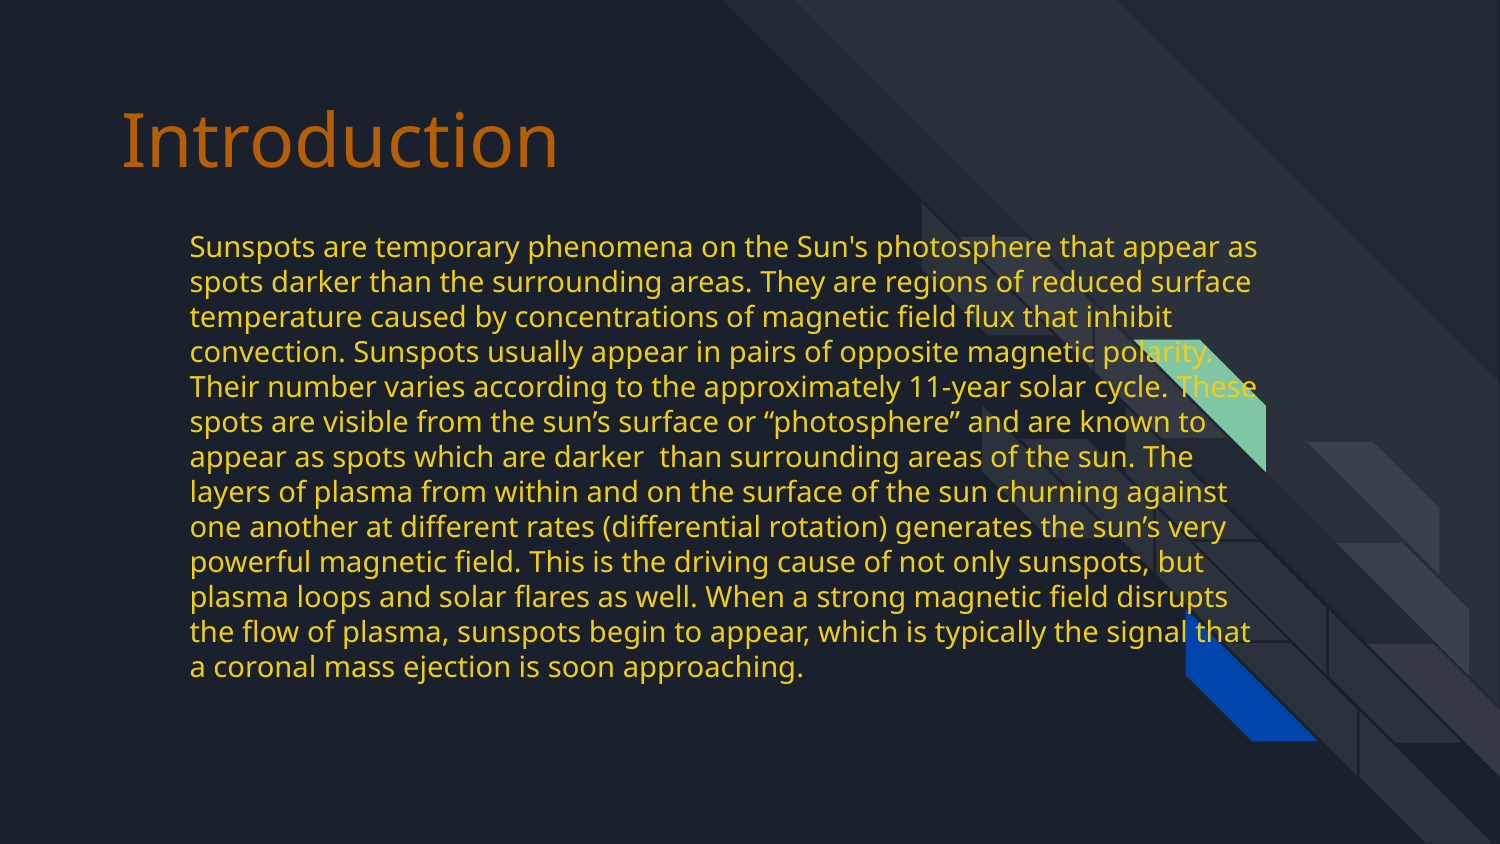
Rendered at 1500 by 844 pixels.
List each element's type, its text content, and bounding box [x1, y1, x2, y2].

text_box Sunspots are temporary phenomena on the Sun's photosphere that appear as spots darker than the surrounding areas. They are regions of reduced surface temperature caused by concentrations of magnetic field flux that inhibit convection. Sunspots usually appear in pairs of opposite magnetic polarity. Their number varies according to the approximately 11-year solar cycle. These spots are visible from the sun’s surface or “photosphere” and are known to appear as spots which are darker than surrounding areas of the sun. The layers of plasma from within and on the surface of the sun churning against one another at different rates (differential rotation) generates the sun’s very powerful magnetic field. This is the driving cause of not only sunspots, but plasma loops and solar flares as well. When a strong magnetic field disrupts the flow of plasma, sunspots begin to appear, which is typically the signal that a coronal mass ejection is soon approaching. [174, 213, 1282, 700]
title Introduction [106, 77, 682, 198]
